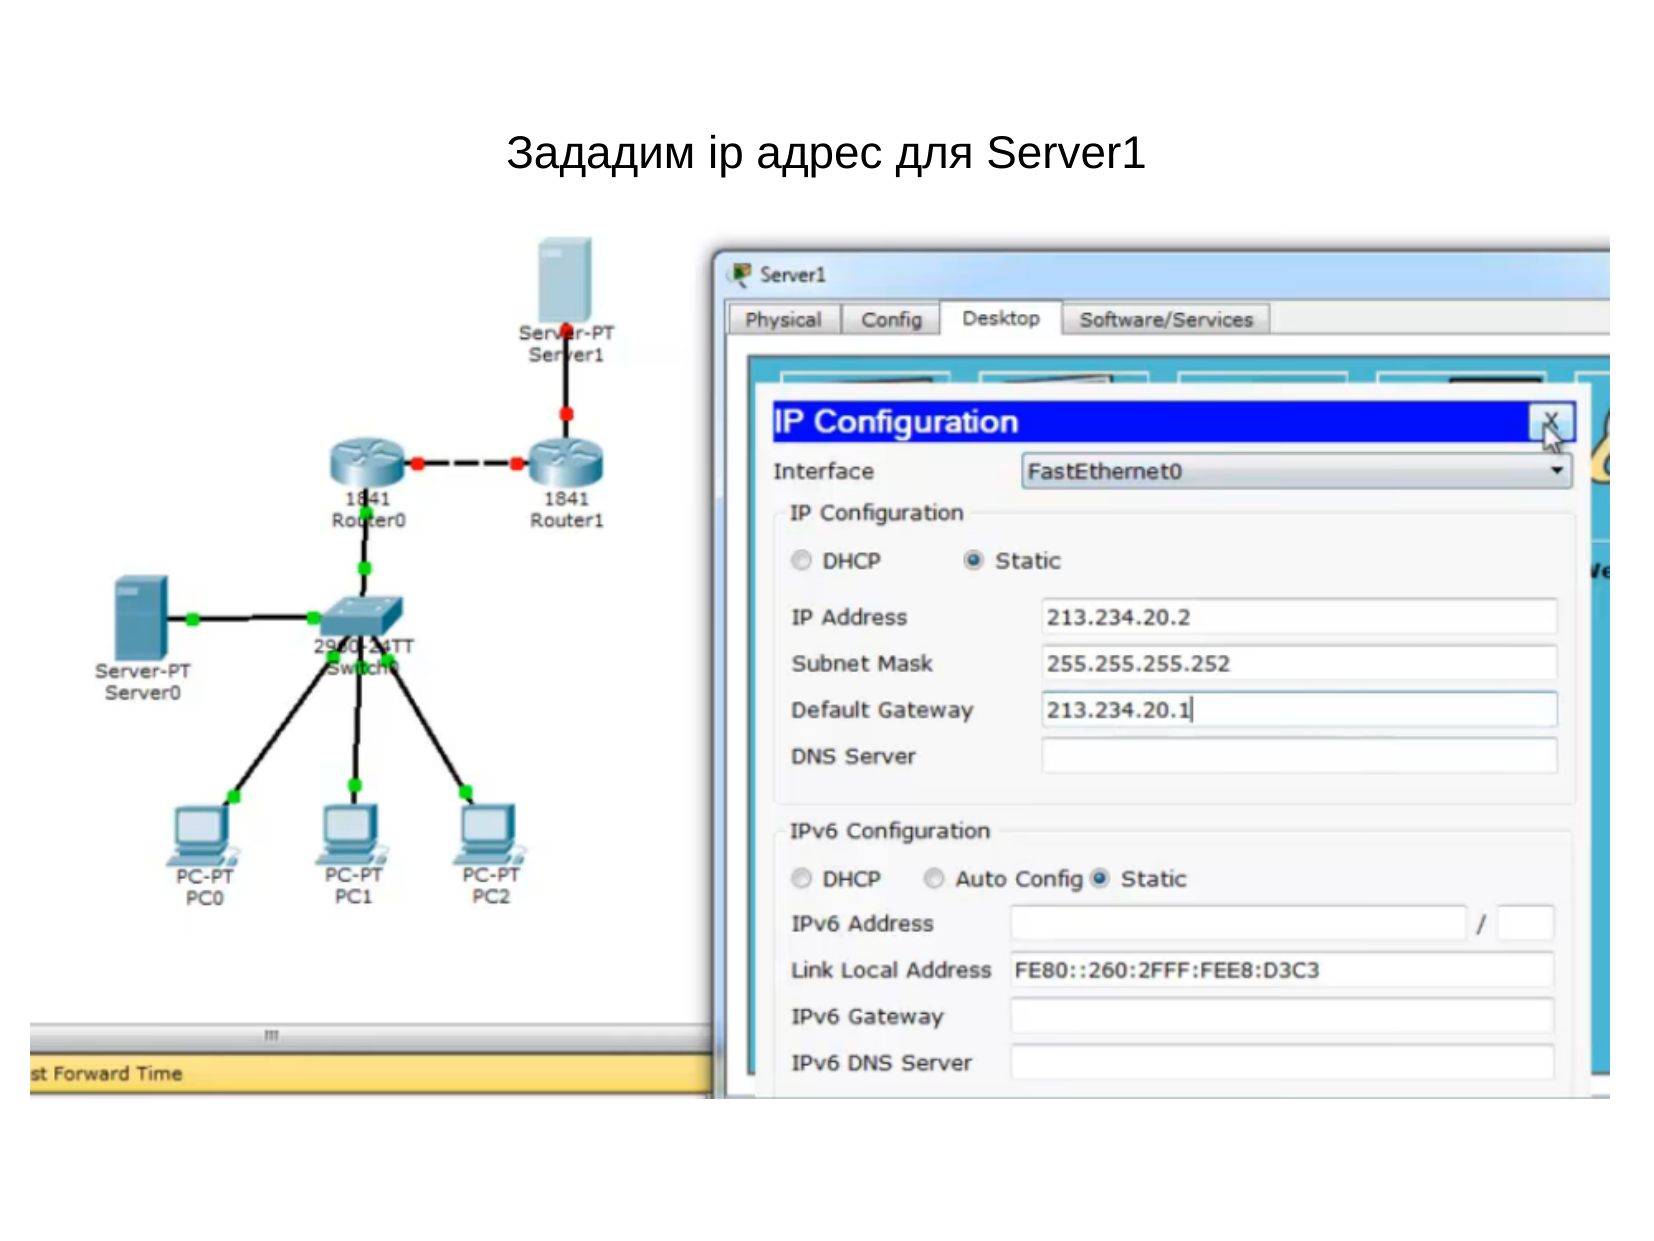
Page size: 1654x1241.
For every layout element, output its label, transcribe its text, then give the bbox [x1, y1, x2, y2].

title Зададим ip адрес для Server1 [82, 49, 1571, 227]
picture [30, 227, 1610, 1099]
